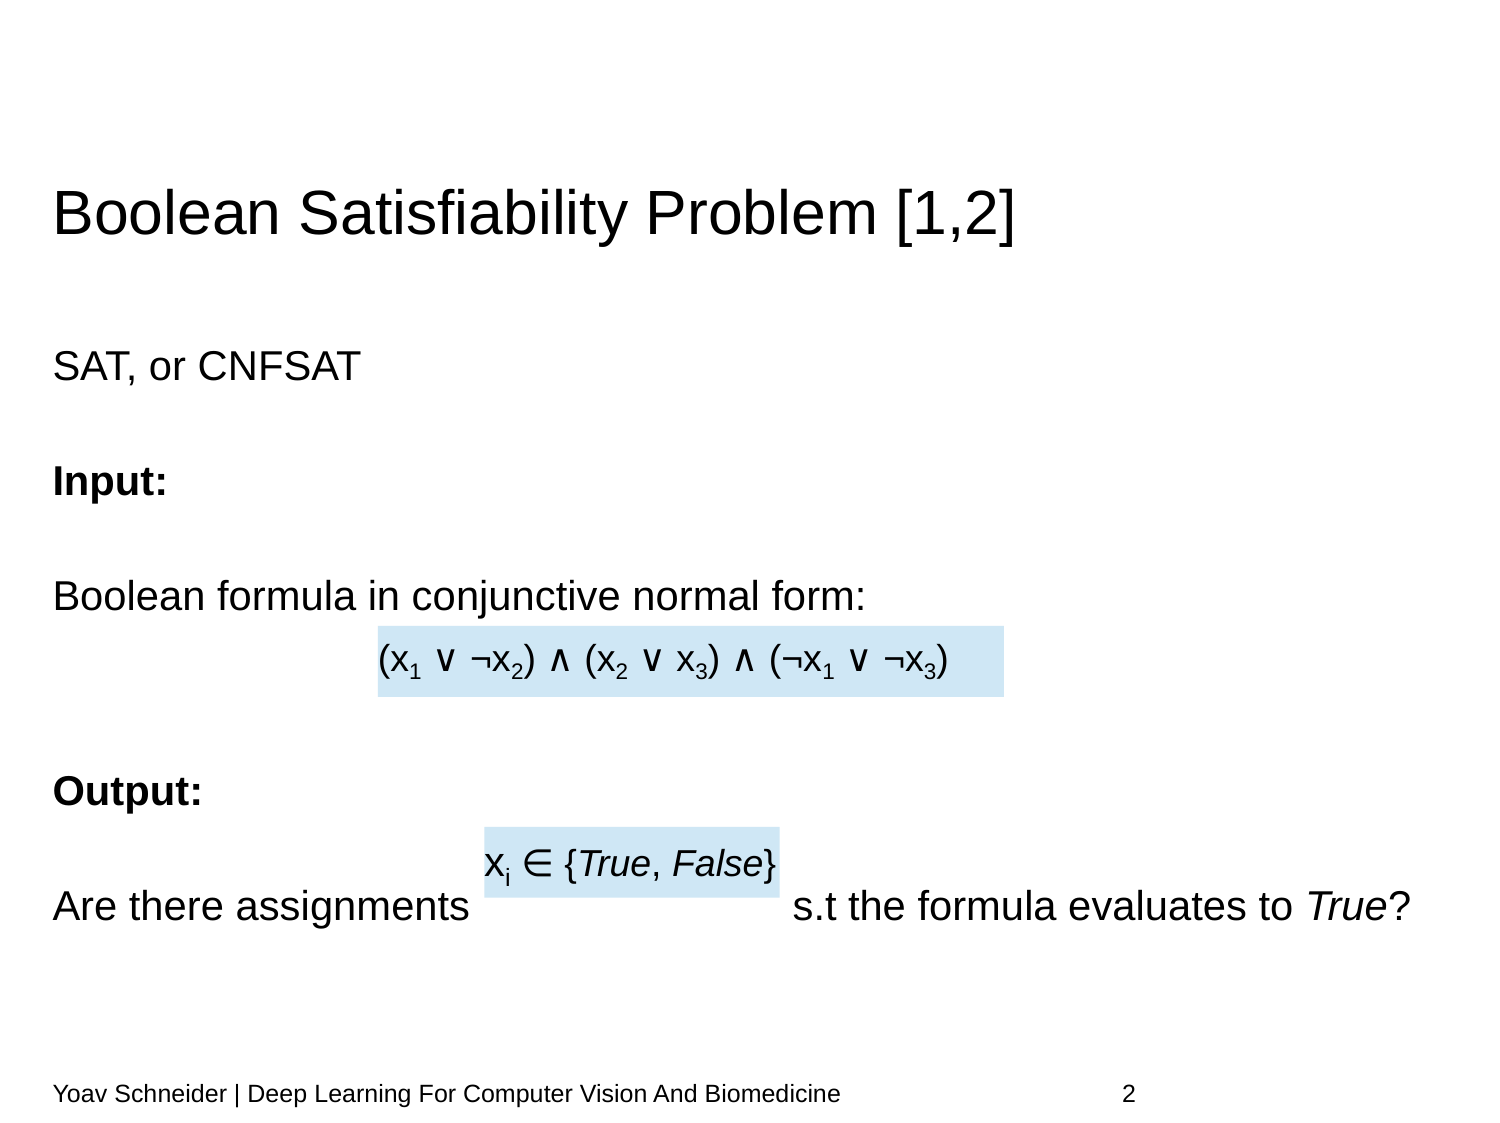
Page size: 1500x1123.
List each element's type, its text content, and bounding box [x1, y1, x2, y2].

list (x1 ∨ ¬x2) ∧ (x2 ∨ x3) ∧ (¬x1 ∨ ¬x3) [377, 625, 1004, 697]
title Boolean Satisfiability Problem [1,2] [52, 171, 1453, 242]
text_box [1122, 1062, 1459, 1123]
text_box Yoav Schneider | Deep Learning For Computer Vision And Biomedicine [52, 1062, 1116, 1123]
list xi ∈ {True, False} [484, 826, 780, 898]
list SAT, or CNFSAT Input: Boolean formula in conjunctive normal form: Output: Are there assignments s.t the formula evaluates to True? [52, 330, 1453, 996]
